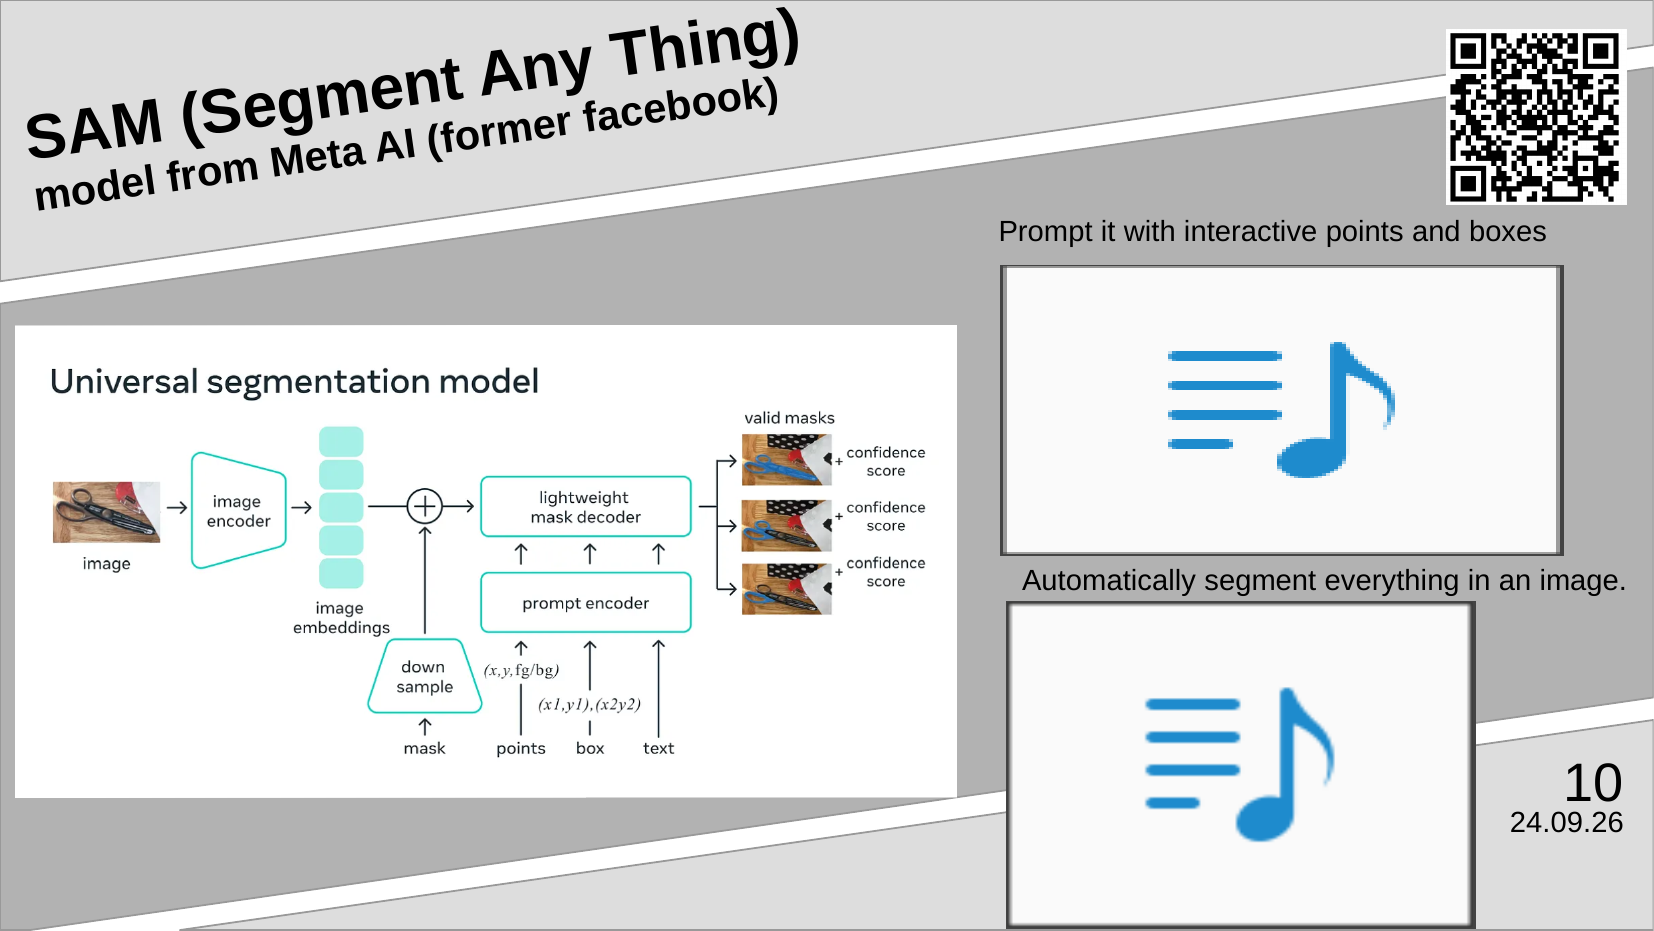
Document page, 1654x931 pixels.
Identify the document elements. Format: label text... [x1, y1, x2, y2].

text_box Automatically segment everything in an image. [1003, 556, 1647, 614]
title SAM (Segment Any Thing) model from Meta AI (former facebook) [14, 0, 1254, 266]
text_box Prompt it with interactive points and boxes [981, 207, 1565, 265]
text_box [1005, 614, 1477, 931]
text_box [998, 265, 1565, 557]
picture [14, 324, 957, 798]
picture [1446, 29, 1627, 205]
